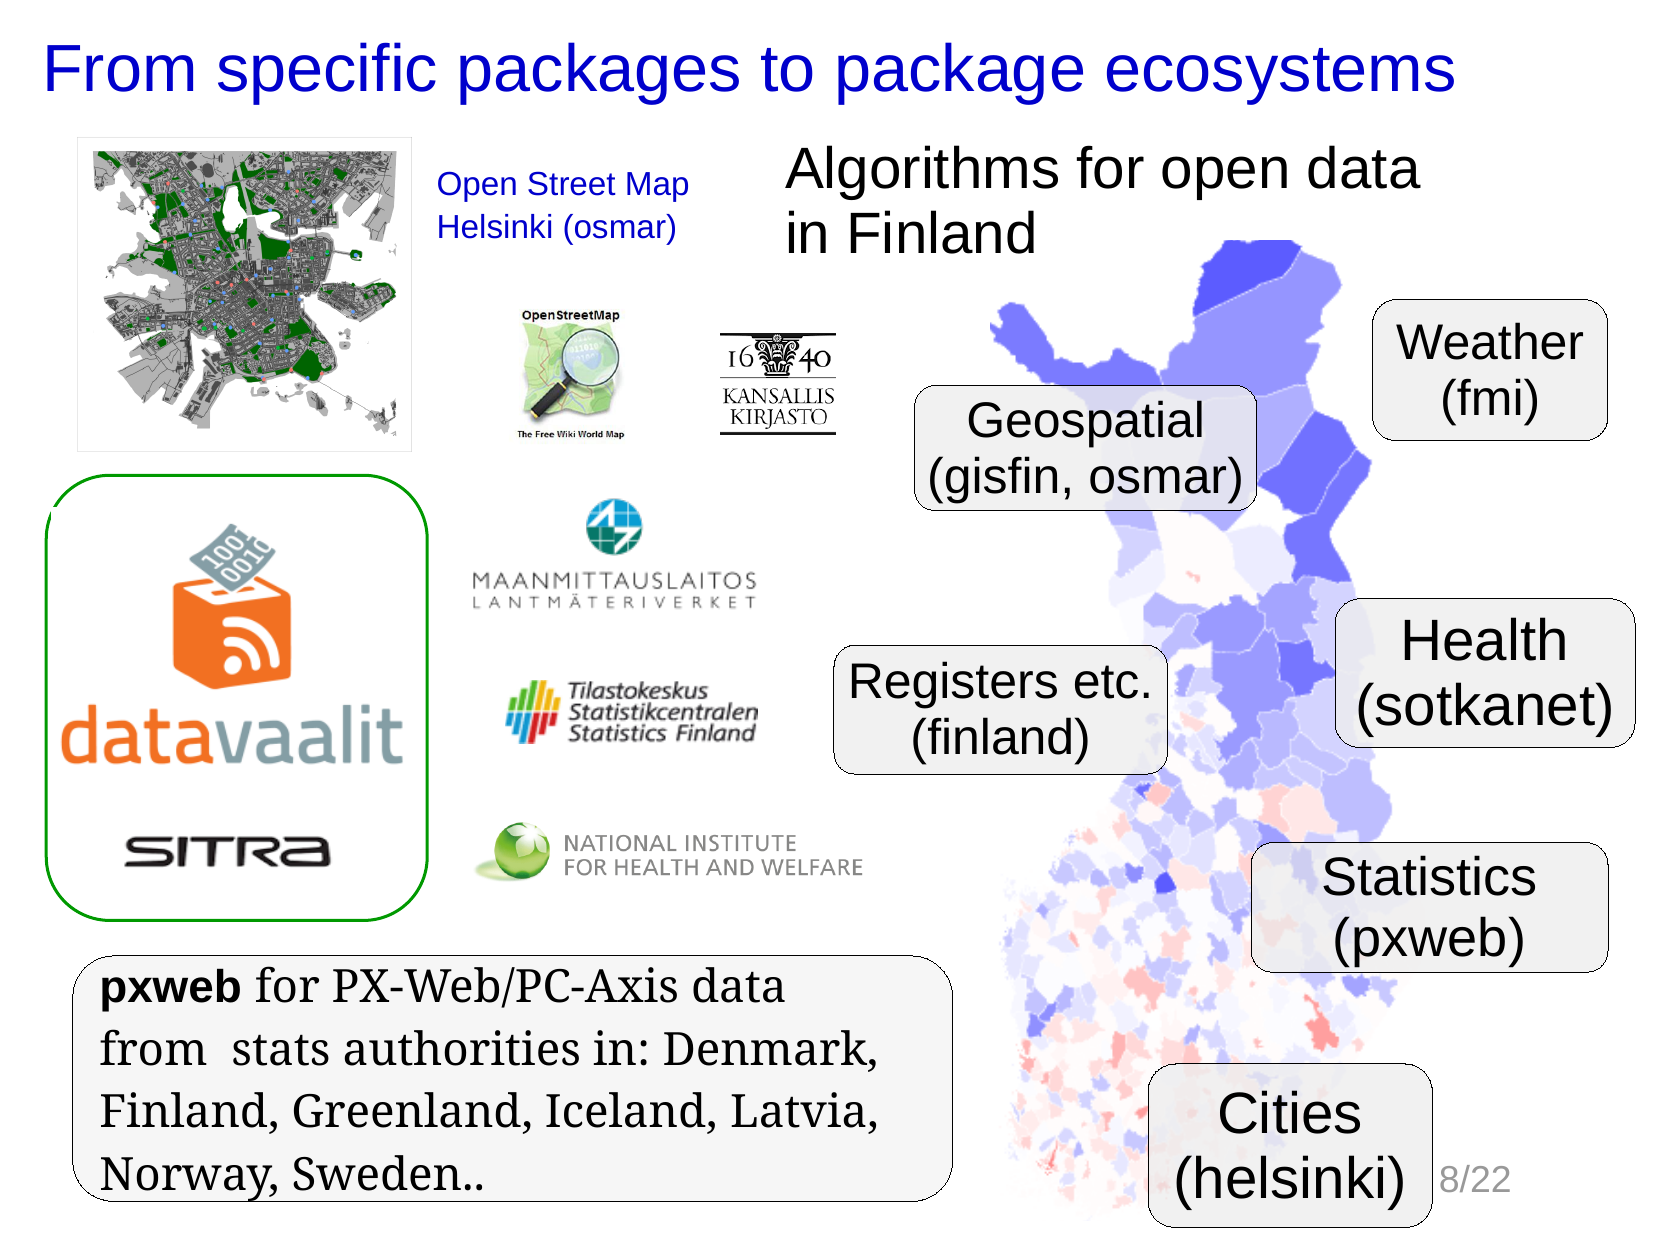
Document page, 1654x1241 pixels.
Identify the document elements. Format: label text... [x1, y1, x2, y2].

text_box Geospatial (gisfin, osmar) [914, 385, 1257, 511]
text_box pxweb for PX-Web/PC-Axis data from stats authorities in: Denmark, Finland, Greenland, Iceland, Latvia, Norway, Sweden.. [72, 955, 953, 1202]
text_box Weather (fmi) [1372, 299, 1608, 441]
picture [480, 299, 661, 451]
text_box [46, 475, 428, 921]
text_box Cities (helsinki) [1148, 1063, 1433, 1228]
picture [469, 816, 870, 885]
text_box Open Street Map Helsinki (osmar) [421, 152, 716, 253]
text_box Health (sotkanet) [1335, 598, 1636, 748]
picture [51, 507, 416, 778]
picture [990, 274, 1426, 1221]
picture [720, 333, 836, 436]
text_box Statistics (pxweb) [1251, 842, 1609, 973]
title From specific packages to package ecosystems [42, 19, 1632, 117]
text_box Registers etc. (finland) [833, 645, 1168, 775]
picture [505, 680, 758, 744]
picture [458, 496, 772, 616]
text_box <number>/22 [1424, 1151, 1654, 1222]
picture [72, 134, 414, 467]
picture [77, 796, 383, 902]
text_box Algorithms for open data in Finland [770, 128, 1446, 274]
